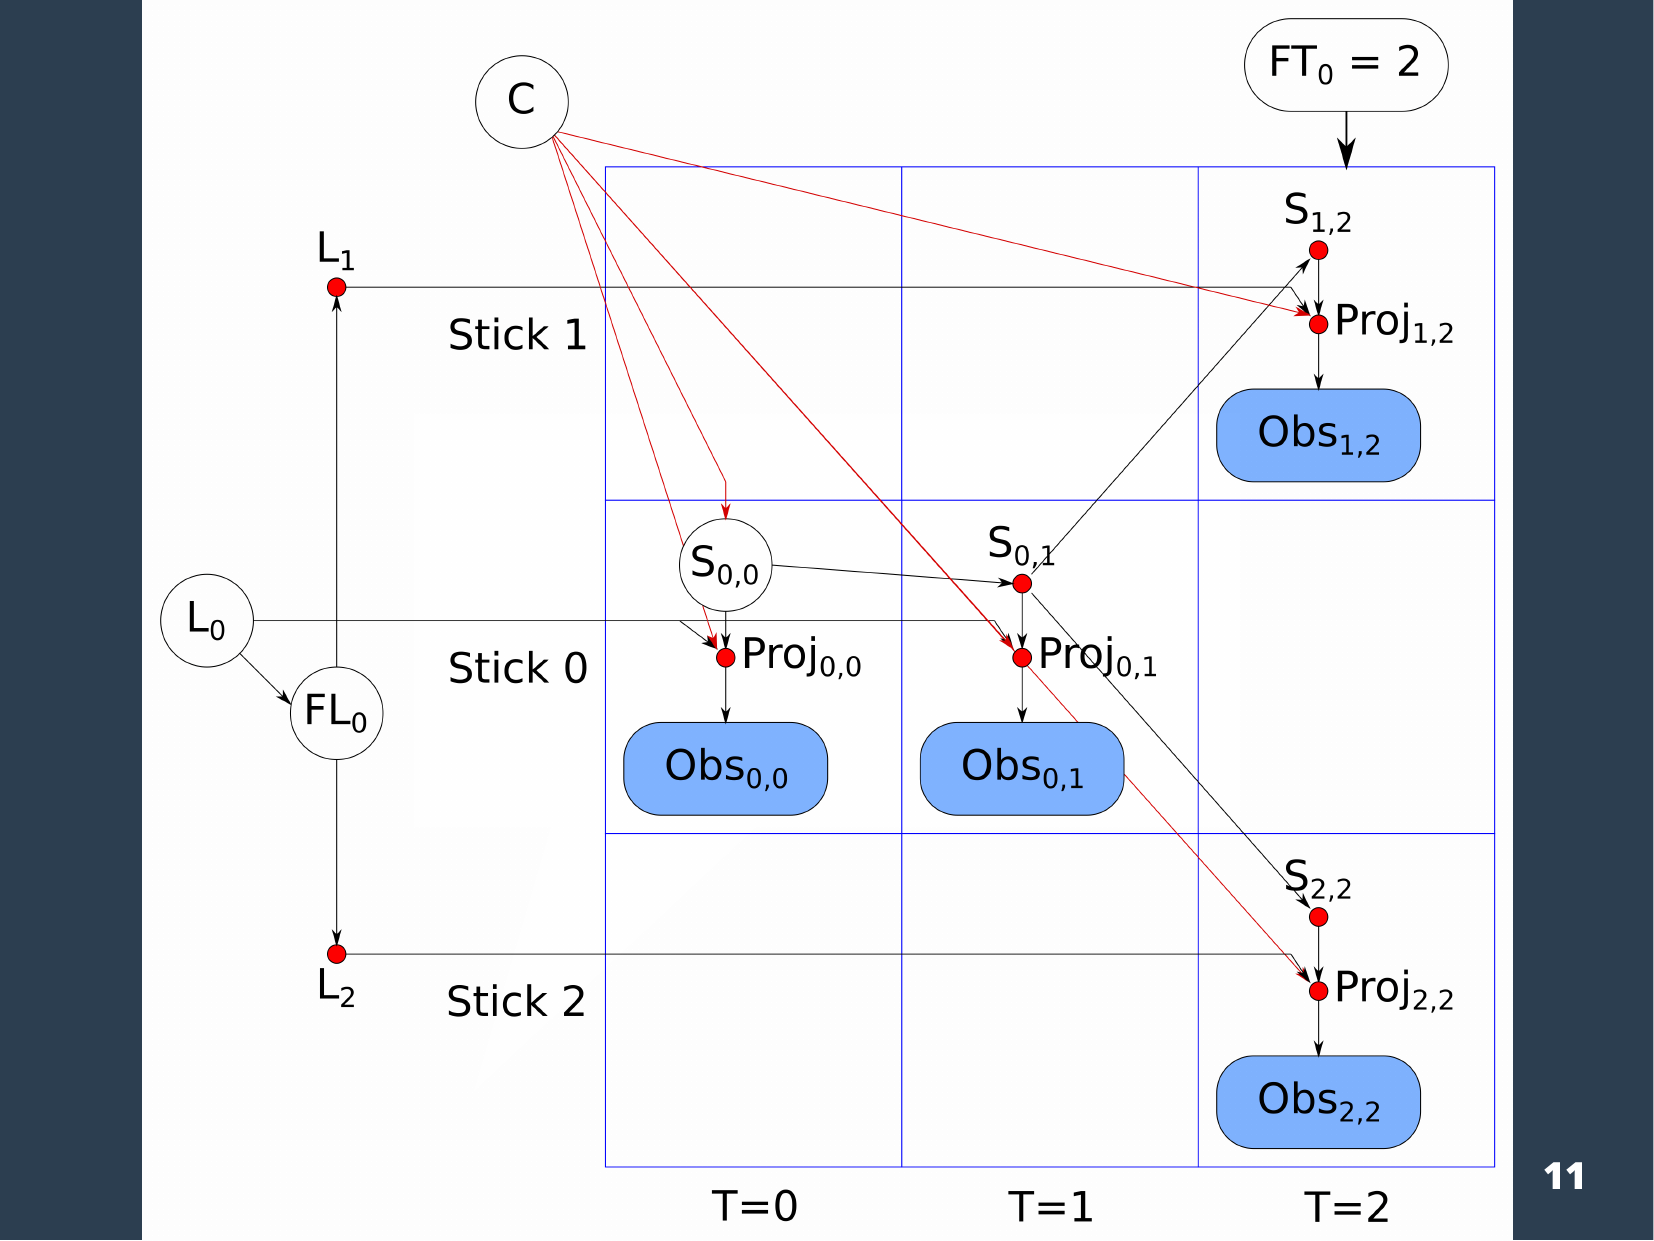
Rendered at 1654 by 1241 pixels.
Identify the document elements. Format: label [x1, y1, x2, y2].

picture [142, 0, 1513, 1241]
